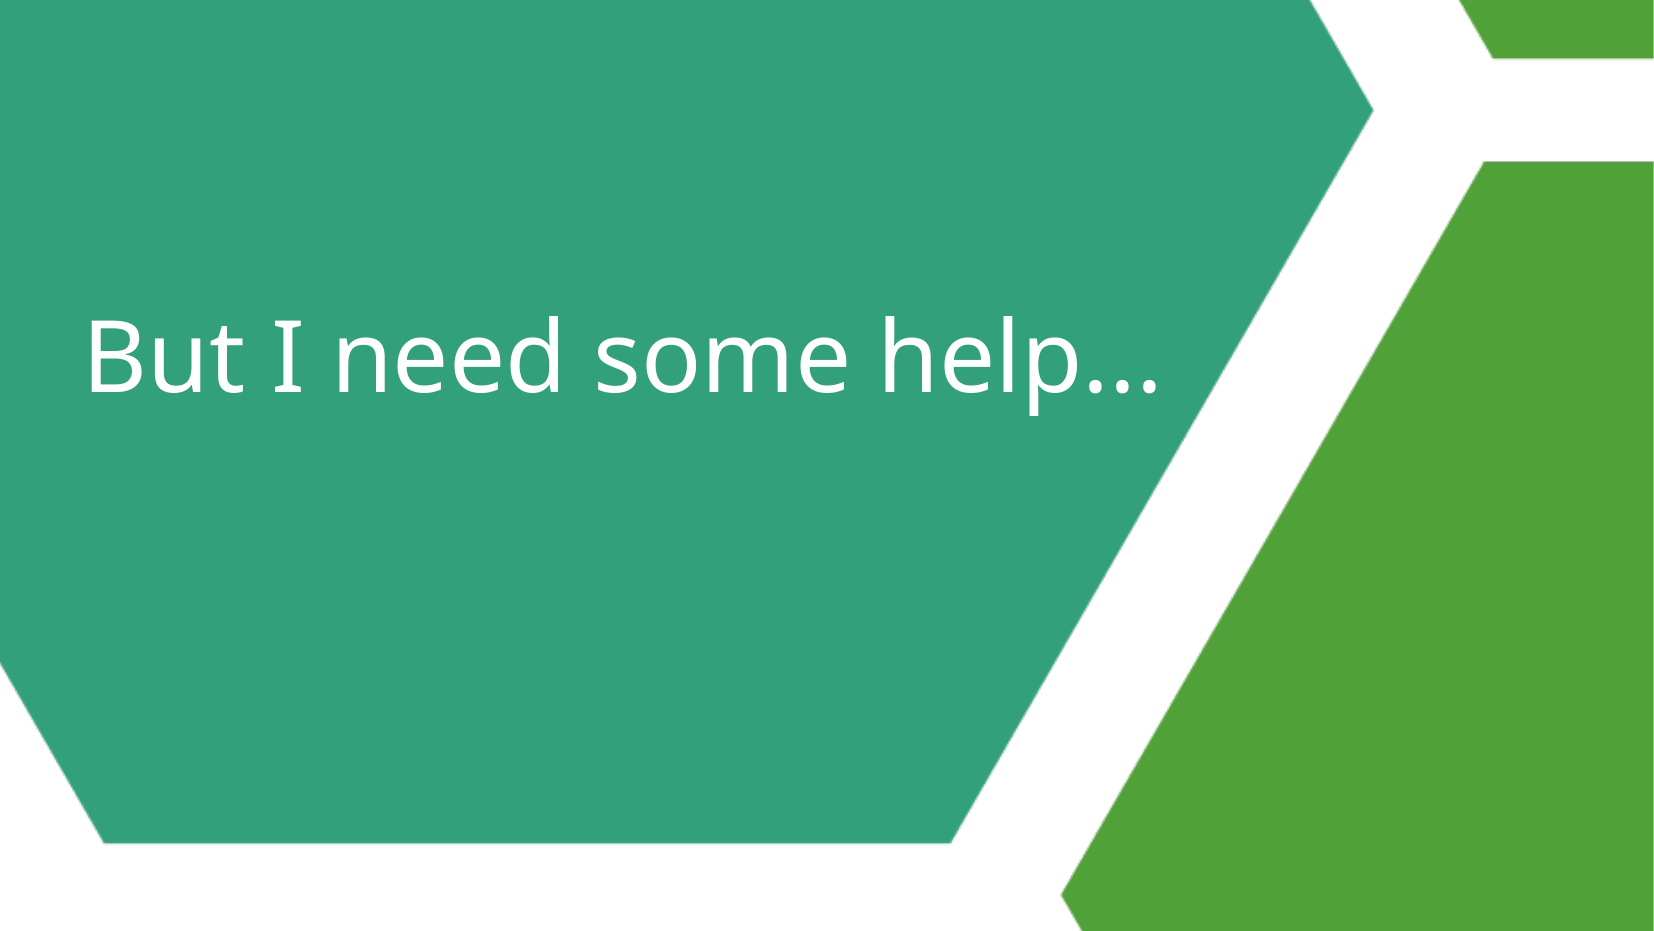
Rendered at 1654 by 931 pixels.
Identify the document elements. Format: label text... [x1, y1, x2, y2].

picture [0, 0, 1654, 931]
text_box But I need some help... [82, 219, 1218, 486]
